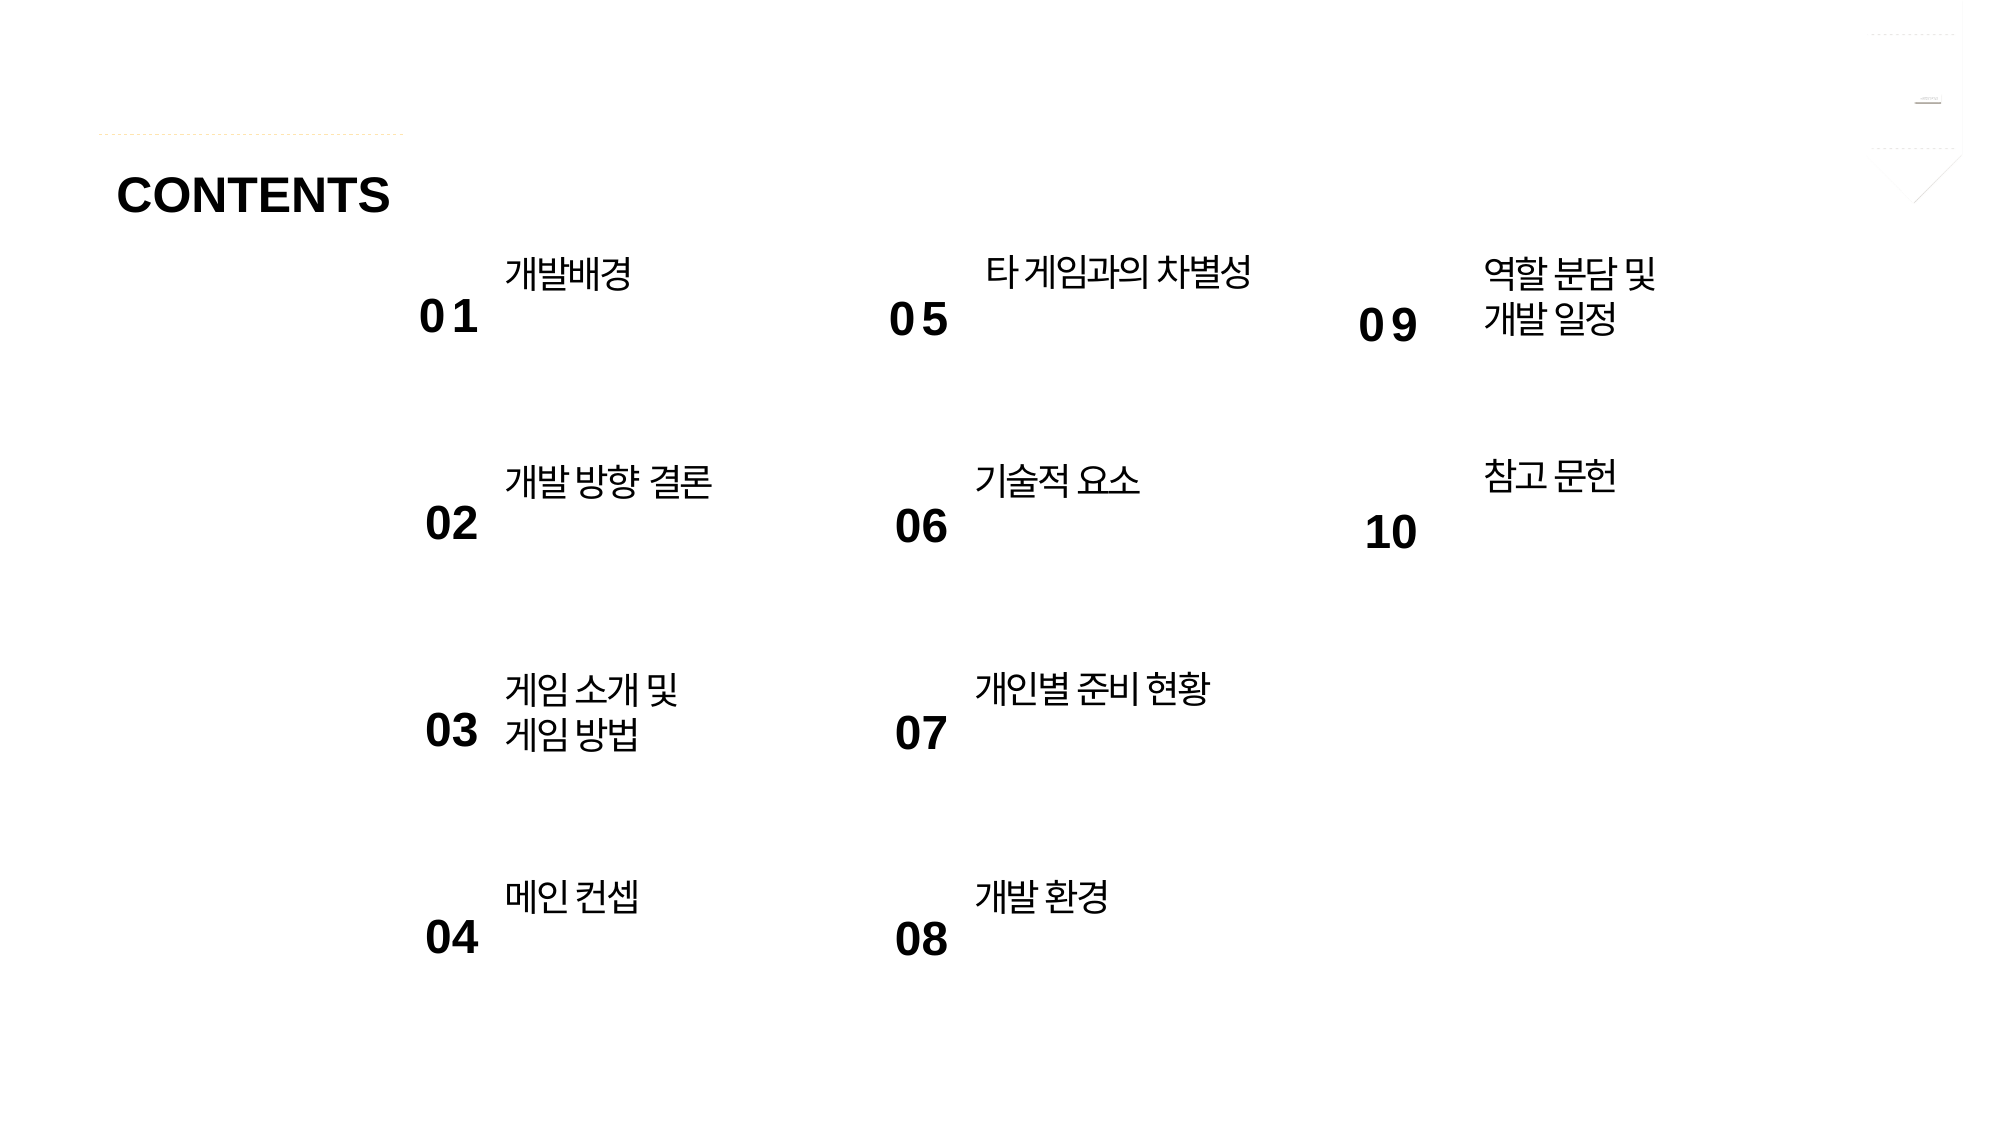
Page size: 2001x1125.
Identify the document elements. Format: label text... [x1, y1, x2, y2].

text_box 09 10 [1343, 154, 1440, 547]
text_box [1865, 0, 1961, 202]
text_box 01 02 03 04 [403, 144, 501, 955]
text_box 05 06 07 08 [873, 146, 971, 957]
text_box 개발 방향 결론 [489, 451, 749, 513]
text_box 게임 소개 및 게임 방법 [489, 659, 725, 766]
text_box 역할 분담 및 개발 일정 [1468, 243, 1703, 350]
text_box 개발 환경 [959, 866, 1140, 928]
text_box CONTENTS [101, 154, 403, 231]
picture [1914, 95, 1940, 101]
text_box 개발배경 [489, 243, 660, 305]
text_box 기술적 요소 [959, 450, 1174, 511]
text_box 참고 문헌 [1468, 445, 1648, 507]
text_box 타 게임과의 차별성 [970, 241, 1299, 302]
text_box 메인 컨셉 [489, 866, 670, 928]
text_box 개인별 준비 현황 [959, 658, 1254, 719]
